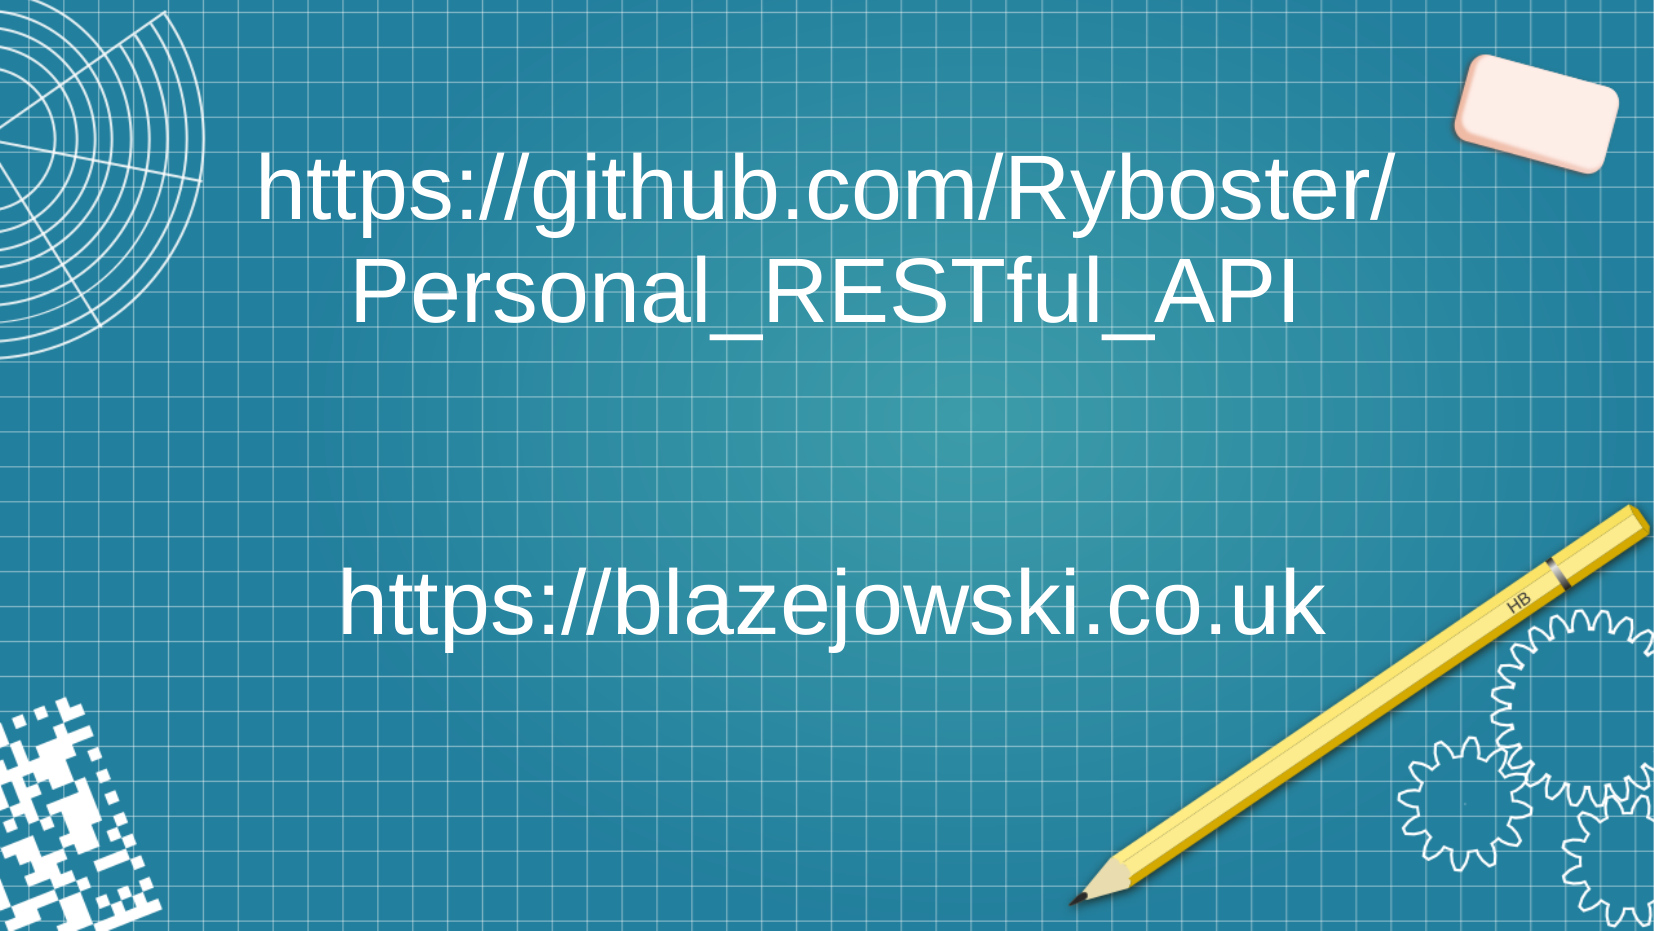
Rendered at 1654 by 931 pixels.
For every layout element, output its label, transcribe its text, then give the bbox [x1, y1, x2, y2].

picture [0, 0, 1654, 931]
title https://blazejowski.co.uk [88, 496, 1577, 709]
title https://github.com/Ryboster/Personal_RESTful_API [82, 132, 1571, 346]
